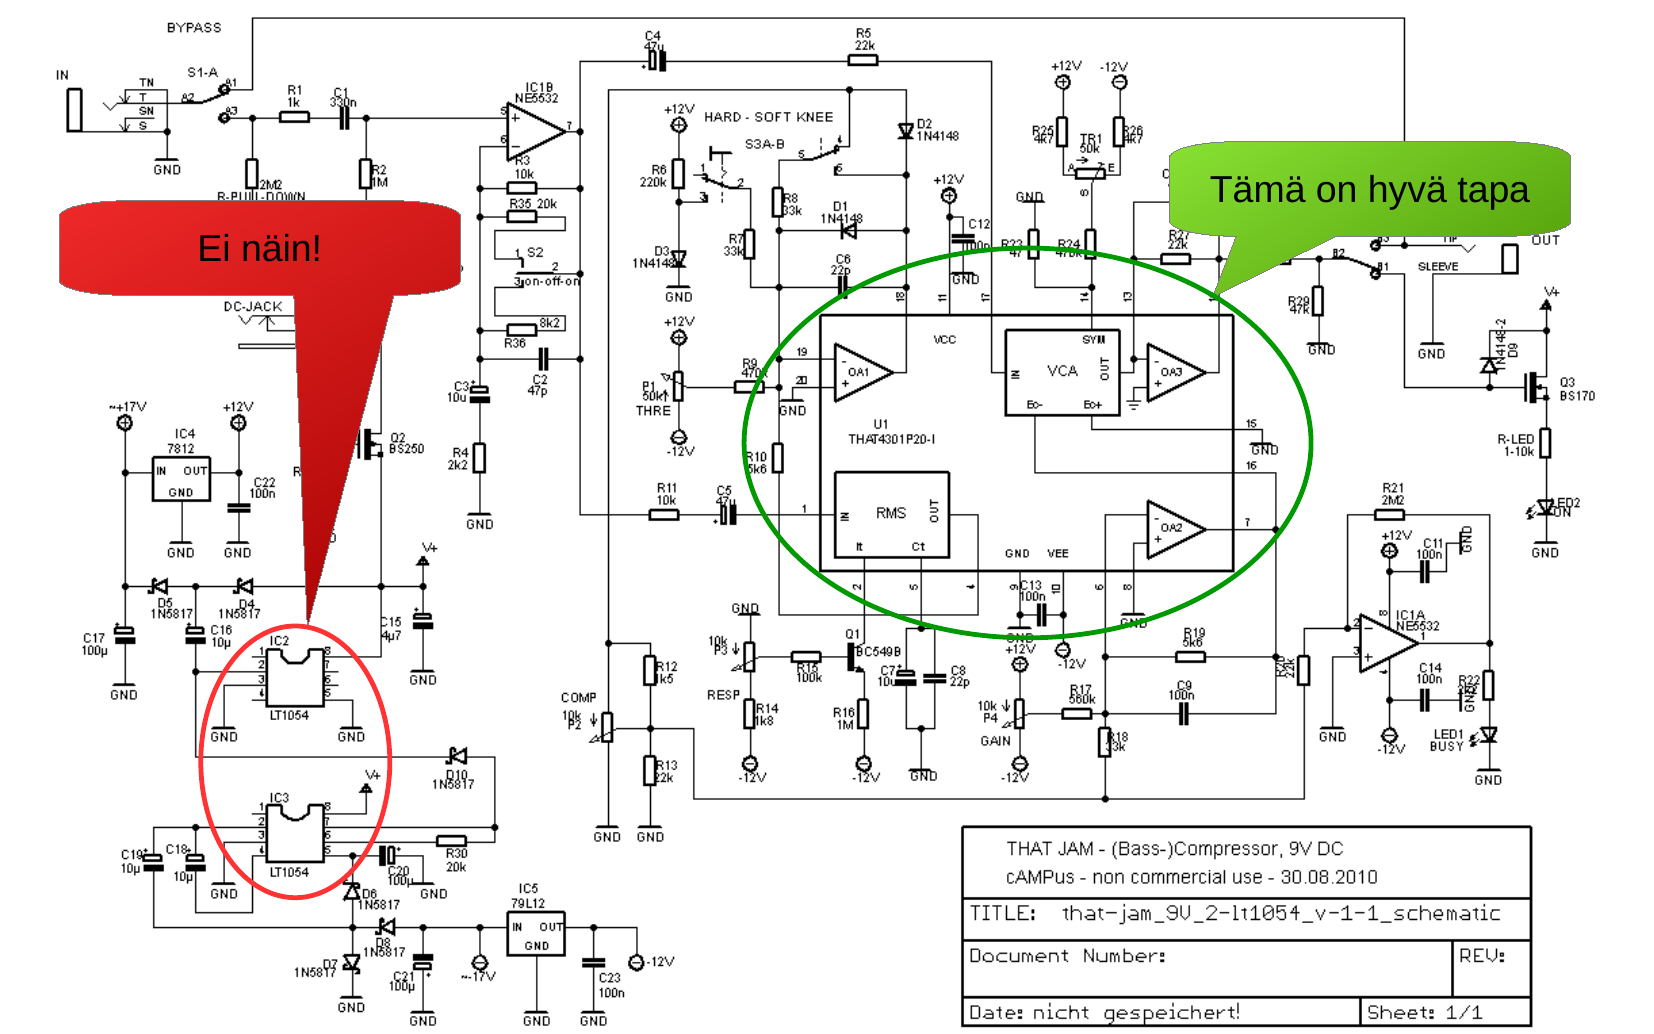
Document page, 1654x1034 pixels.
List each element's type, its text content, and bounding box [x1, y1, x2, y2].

text_box Ei näin! [59, 200, 461, 624]
picture [49, 0, 1607, 1034]
text_box Tämä on hyvä tapa [1169, 141, 1571, 295]
